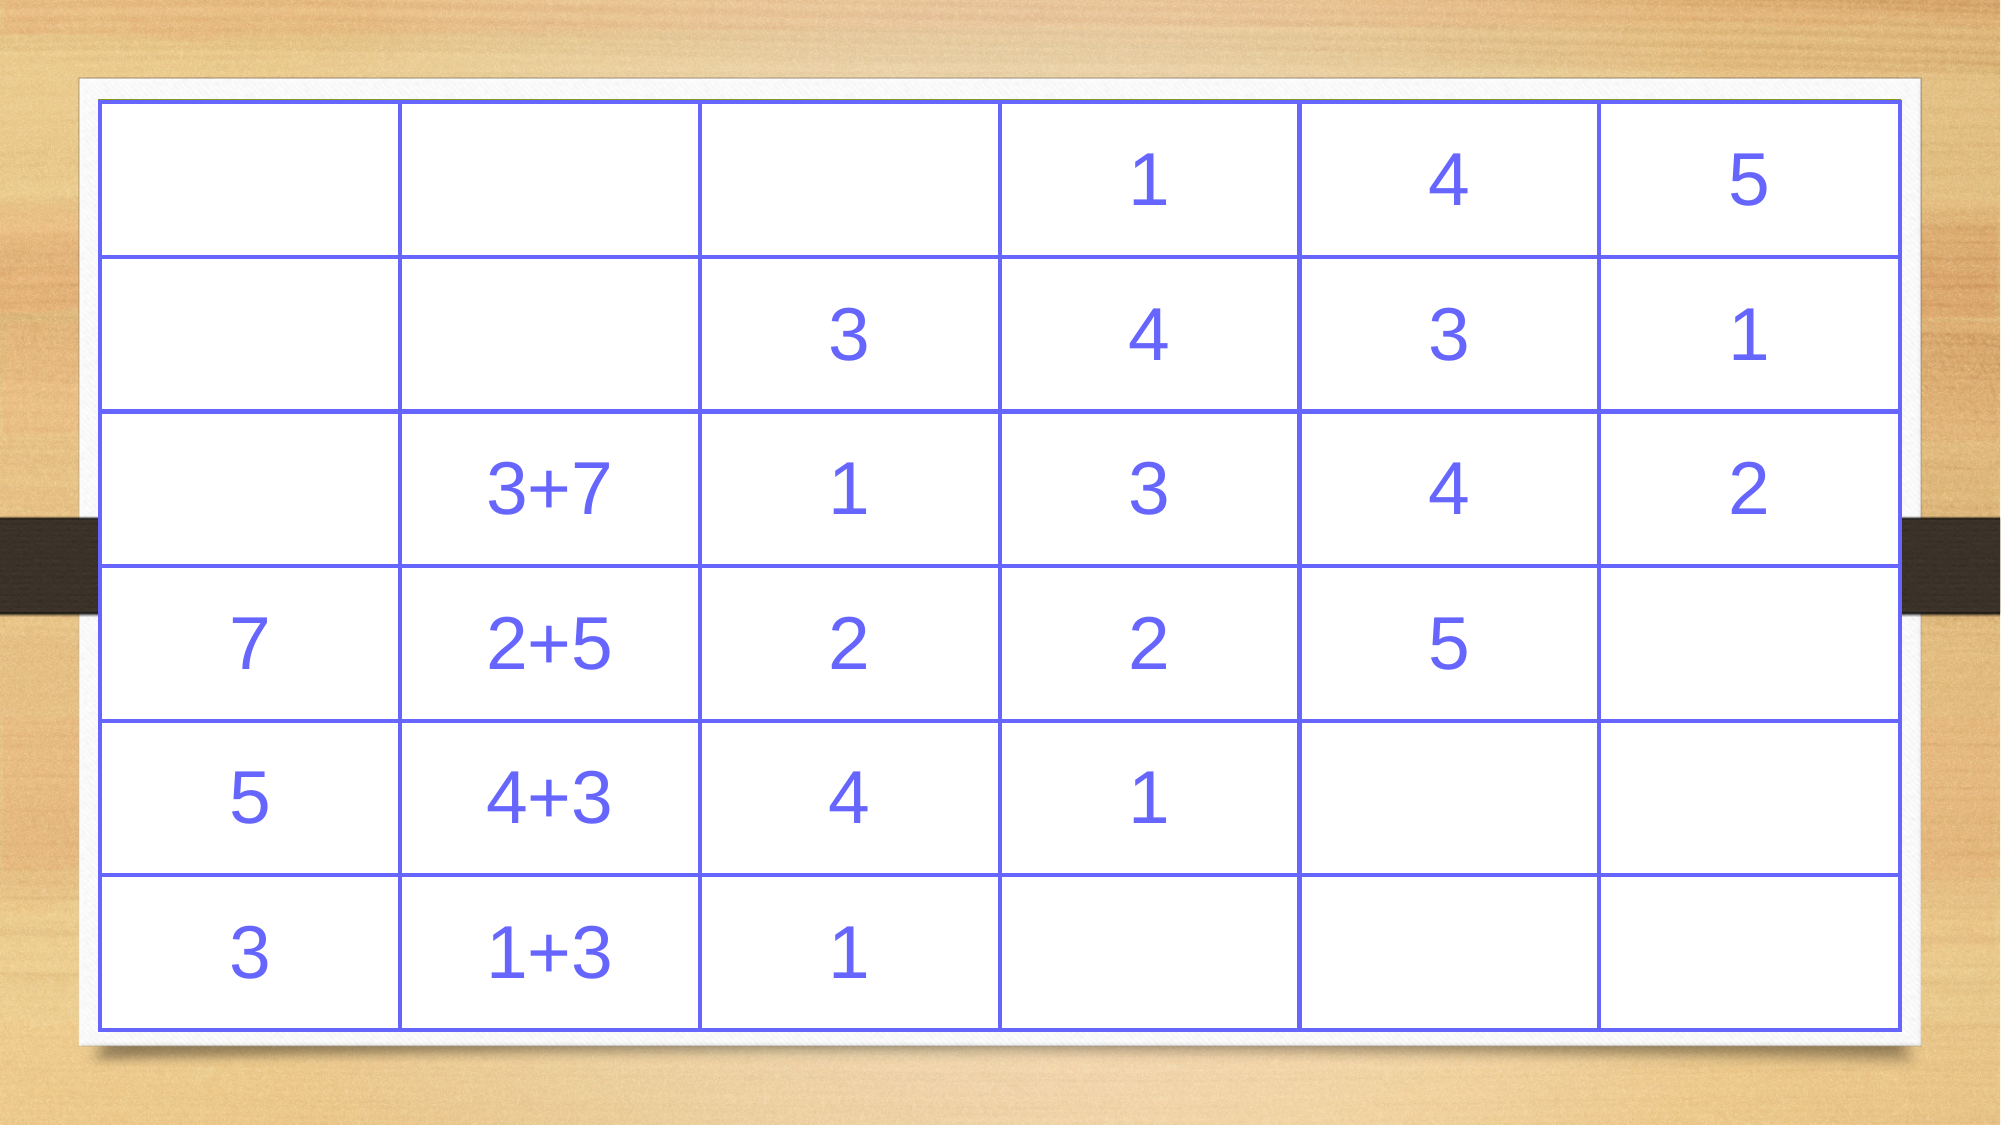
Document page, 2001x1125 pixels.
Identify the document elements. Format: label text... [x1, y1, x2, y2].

table_cell 3 [1302, 259, 1597, 409]
table_cell [1601, 877, 1898, 1028]
table_cell 1 [702, 877, 998, 1028]
table_cell 4+3 [402, 723, 698, 873]
table_cell [1002, 877, 1297, 1028]
table_cell [102, 259, 398, 409]
table_cell 5 [1302, 568, 1597, 719]
table_header 1 [1002, 104, 1297, 255]
table_header [702, 104, 998, 255]
table_cell 2 [702, 568, 998, 719]
table_cell 1 [702, 414, 998, 564]
table_cell [1601, 723, 1898, 873]
table_cell 3 [102, 877, 398, 1028]
table_cell 4 [702, 723, 998, 873]
table_header [402, 104, 698, 255]
table_cell 1 [1002, 723, 1297, 873]
table_header [102, 104, 398, 255]
table_cell 3 [702, 259, 998, 409]
table_cell 5 [102, 723, 398, 873]
table_cell [1302, 877, 1597, 1028]
table_cell 2+5 [402, 568, 698, 719]
table_cell [1601, 568, 1898, 719]
table_cell 3 [1002, 414, 1297, 564]
table_cell 7 [102, 568, 398, 719]
table_cell 1+3 [402, 877, 698, 1028]
table_header 5 [1601, 104, 1898, 255]
table_cell 4 [1002, 259, 1297, 409]
picture [0, 0, 2001, 1125]
table_cell [1302, 723, 1597, 873]
table_header 4 [1302, 104, 1597, 255]
table_cell 3+7 [402, 414, 698, 564]
table_cell [402, 259, 698, 409]
table_cell [102, 414, 398, 564]
table_cell 1 [1601, 259, 1898, 409]
table_cell 2 [1601, 414, 1898, 564]
table_cell 2 [1002, 568, 1297, 719]
table_cell 4 [1302, 414, 1597, 564]
